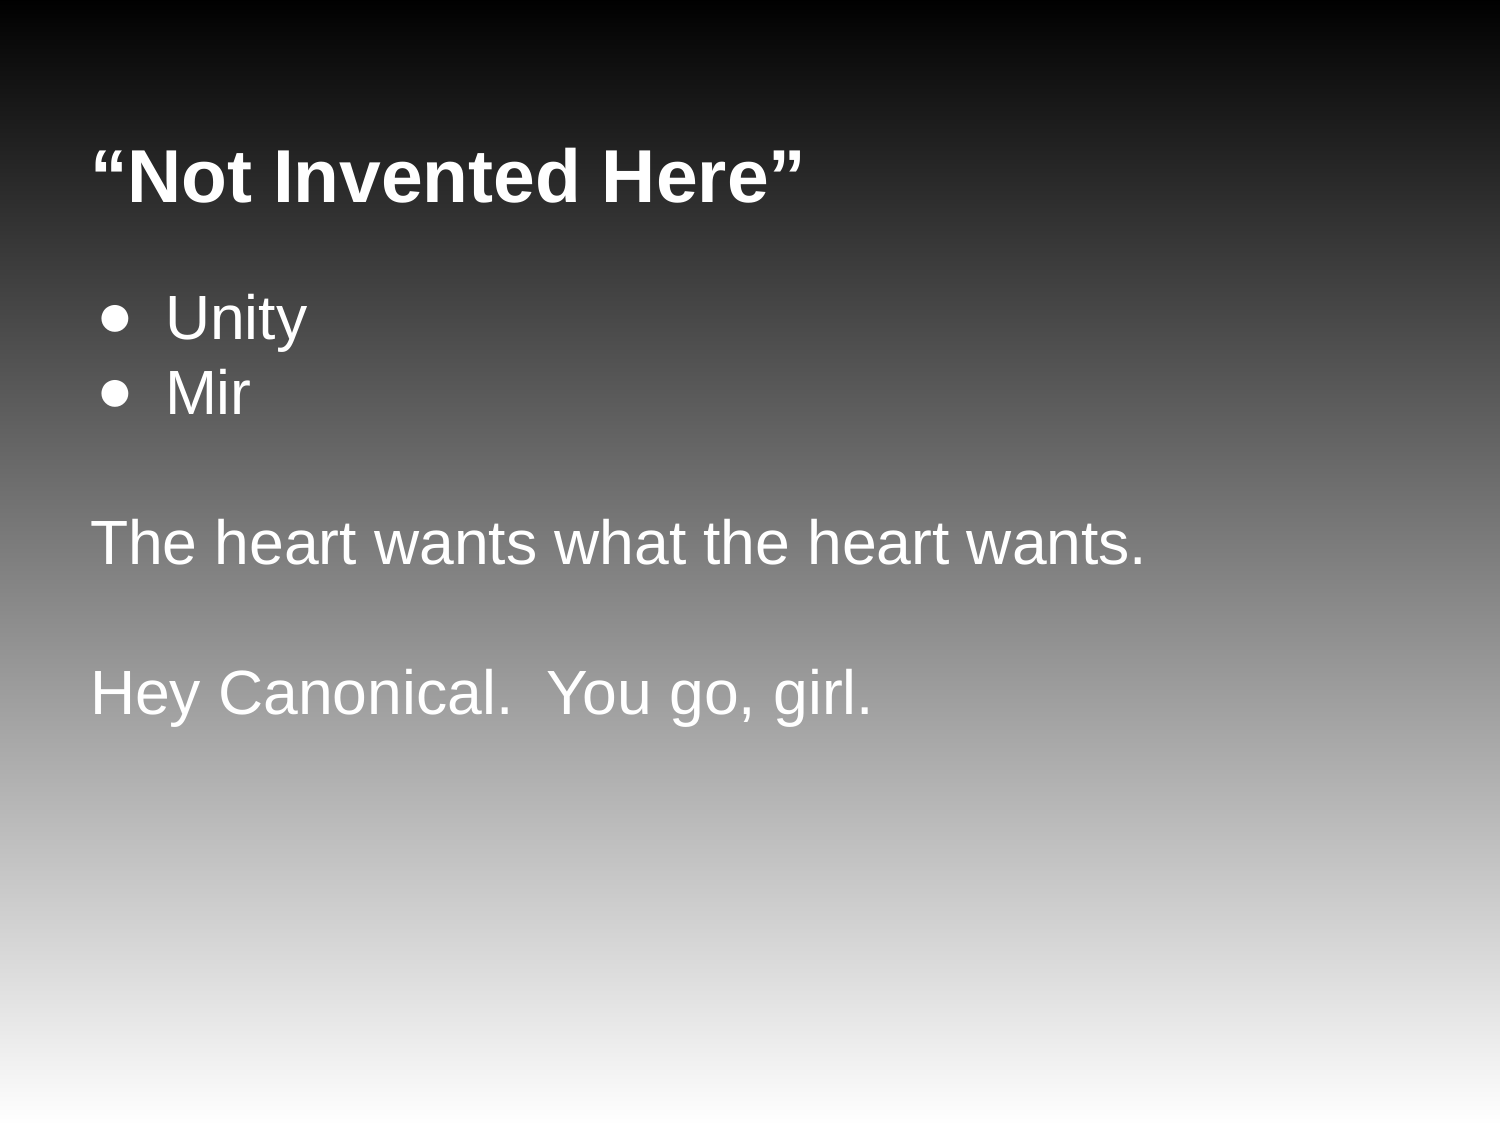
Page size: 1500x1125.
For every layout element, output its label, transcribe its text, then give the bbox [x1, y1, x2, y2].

title “Not Invented Here” [75, 45, 1425, 233]
list Unity Mir The heart wants what the heart wants. Hey Canonical. You go, girl. [75, 262, 1425, 1078]
